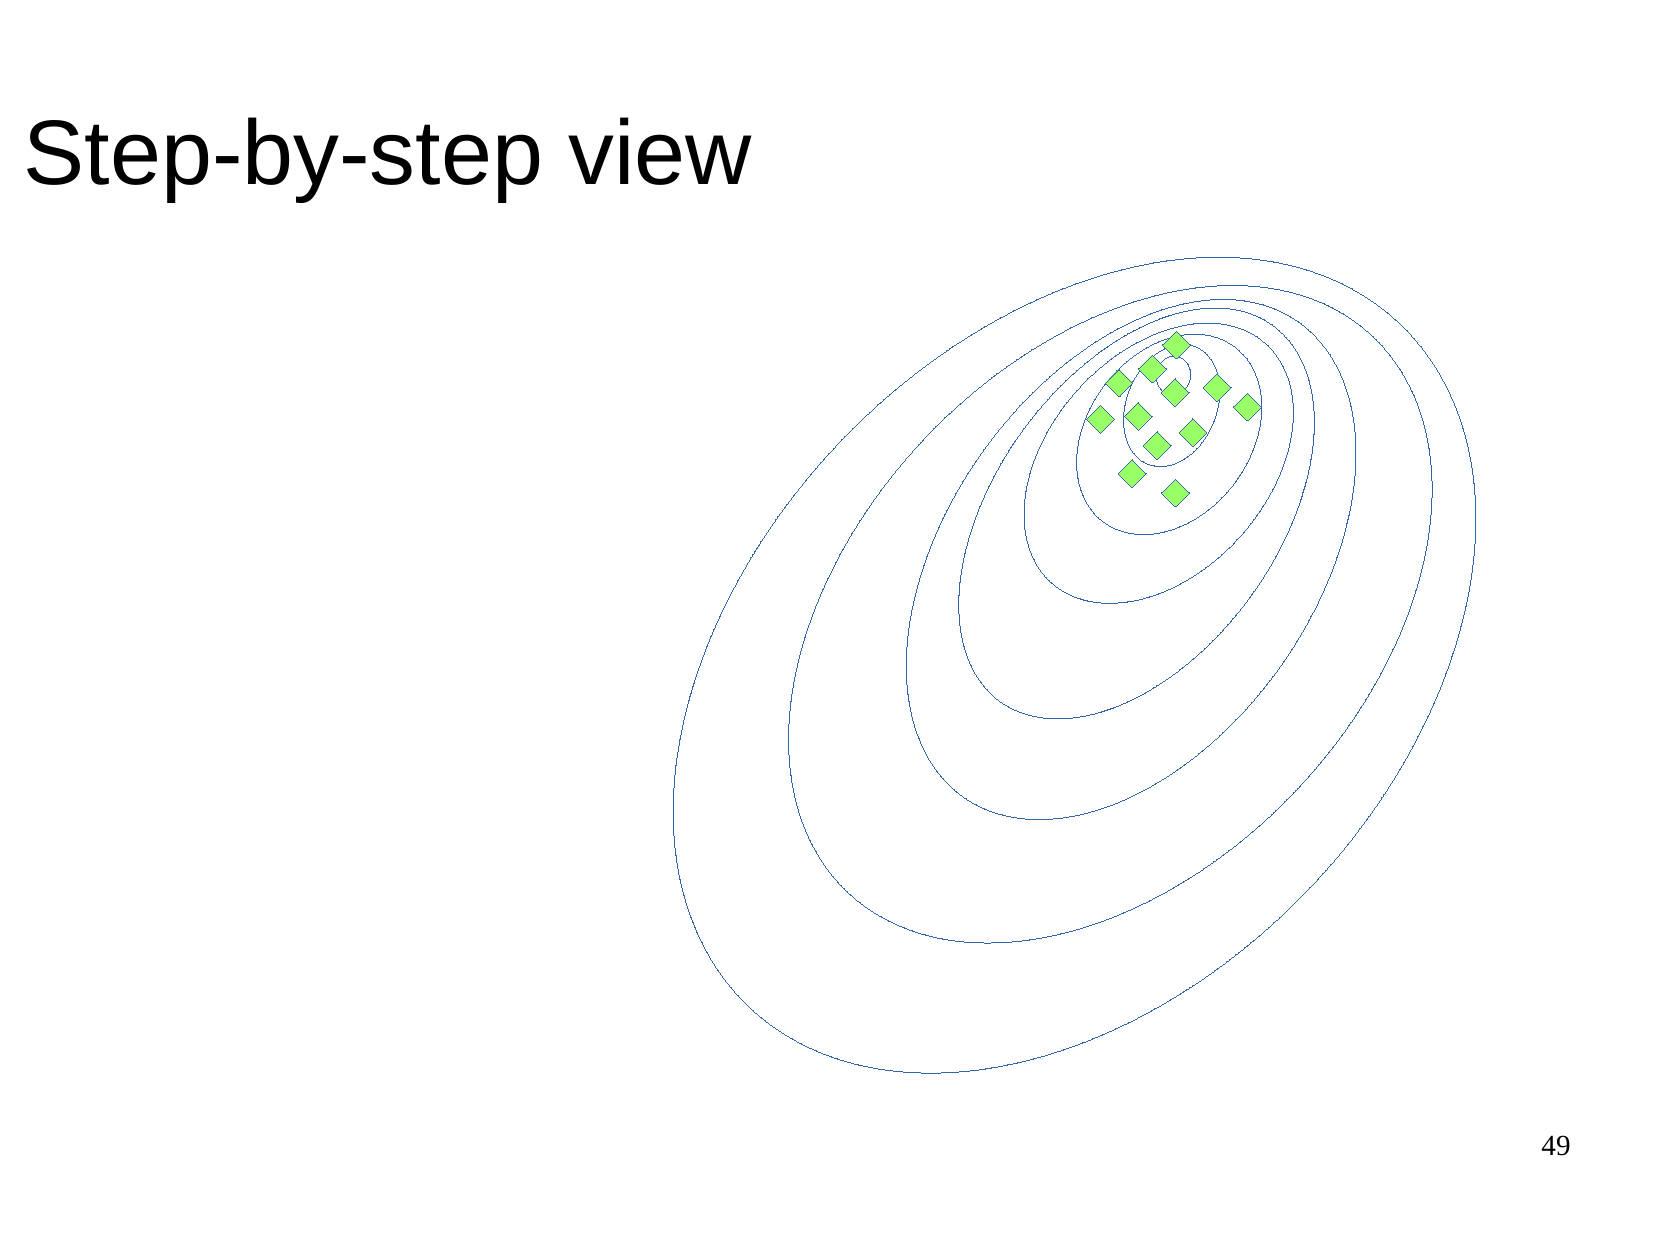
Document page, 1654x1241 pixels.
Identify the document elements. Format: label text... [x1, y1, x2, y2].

text_box [673, 257, 1476, 1074]
title Step-by-step view [23, 49, 1512, 257]
